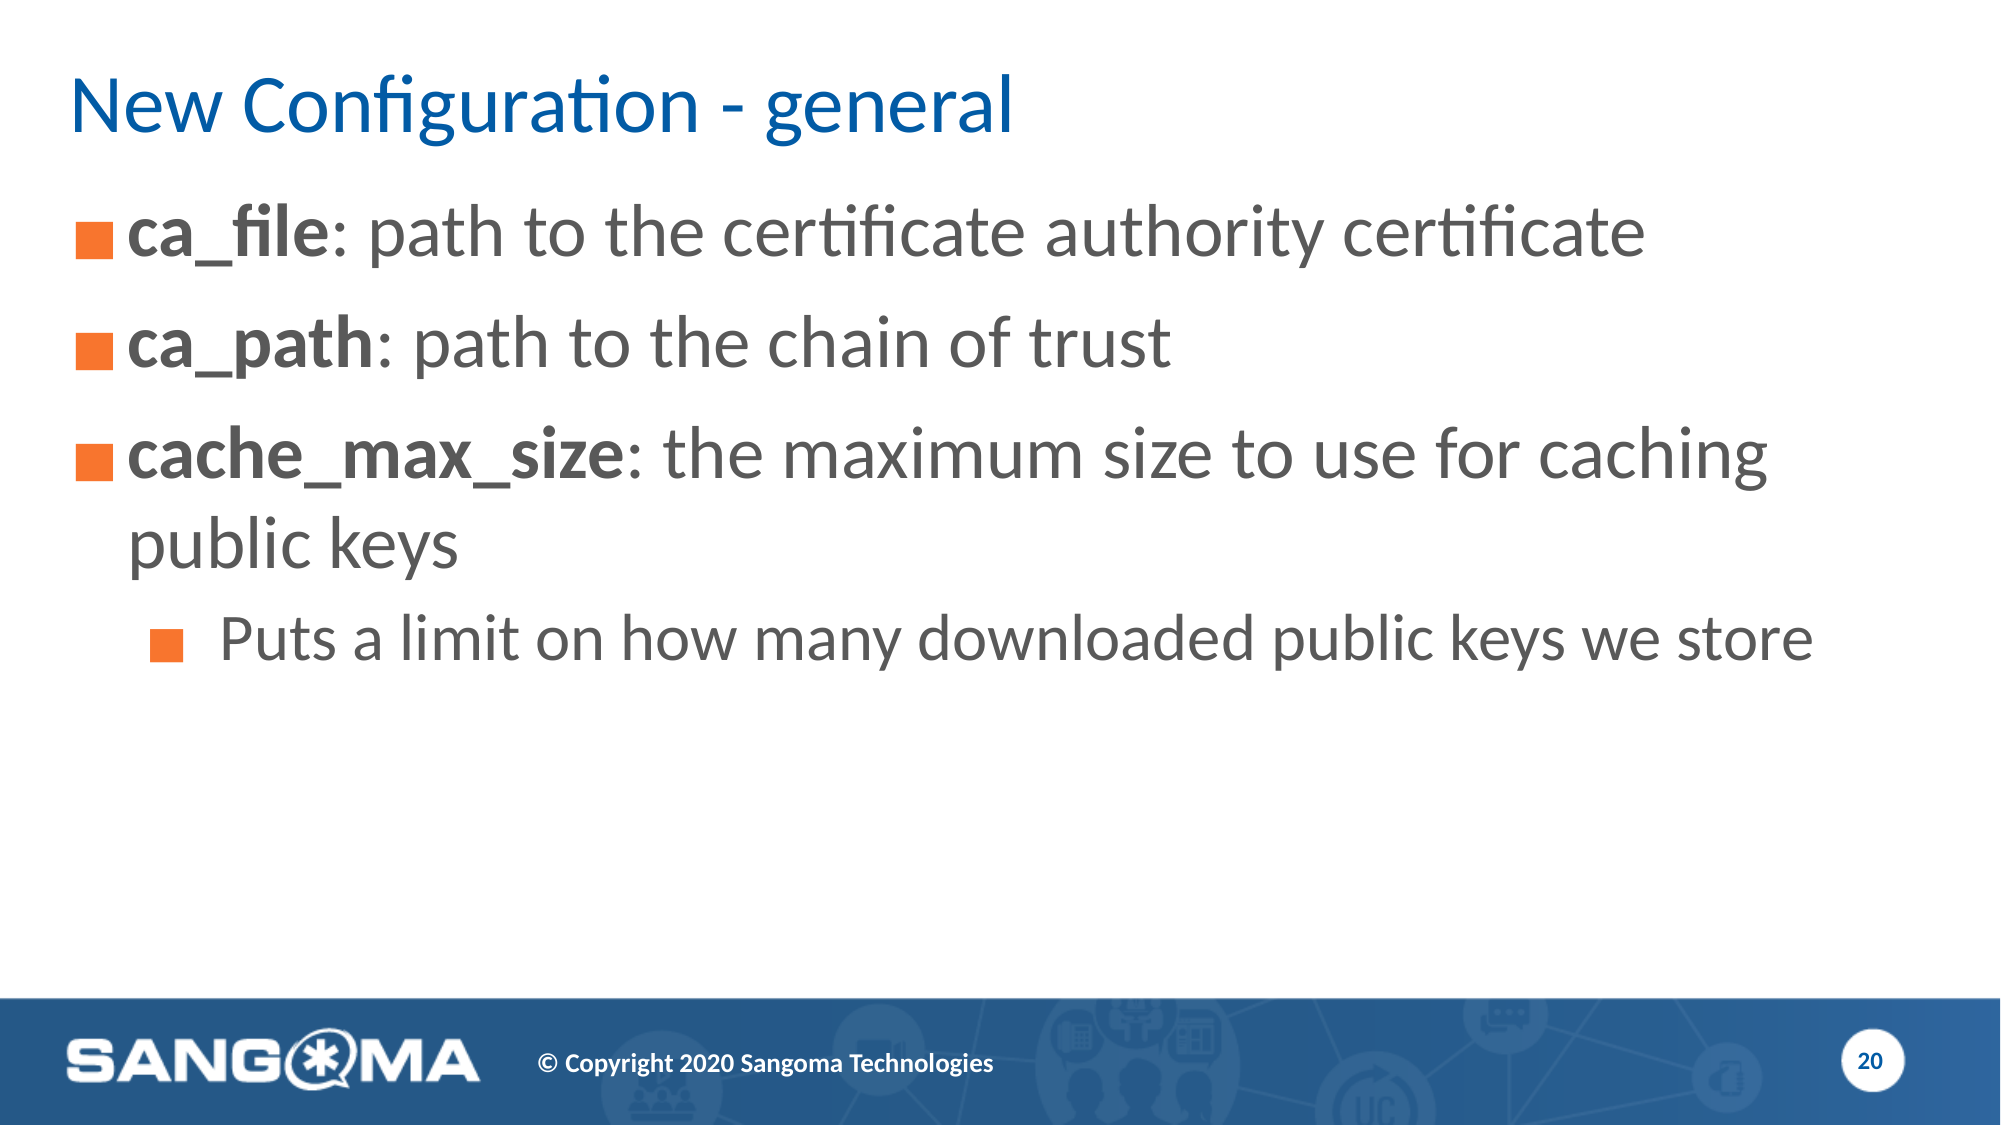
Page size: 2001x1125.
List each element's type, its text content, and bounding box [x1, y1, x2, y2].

list ca_file: path to the certificate authority certificate ca_path: path to the chain of trust cache_max_size: the maximum size to use for caching public keys Puts a limit on how many downloaded public keys we store [54, 174, 1945, 999]
picture [0, 0, 2001, 1125]
title New Configuration - general [54, 48, 1945, 164]
